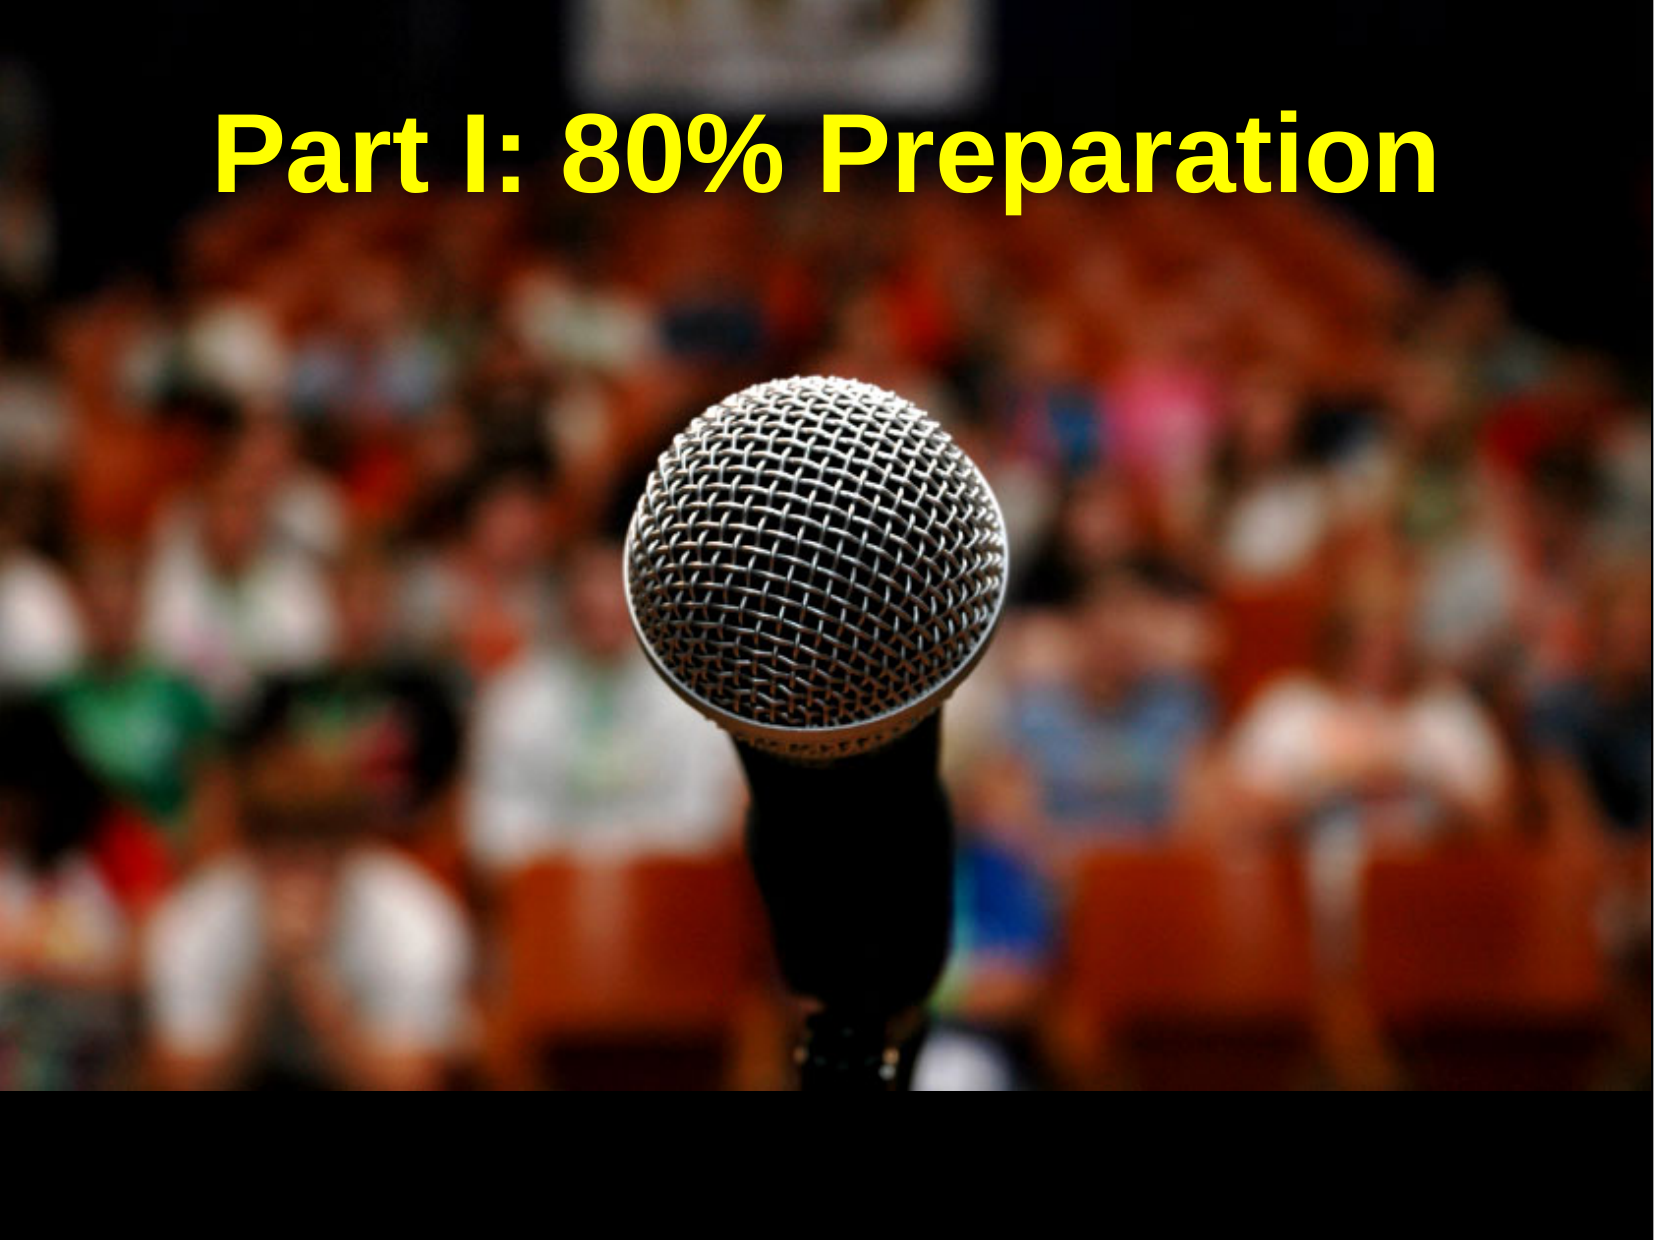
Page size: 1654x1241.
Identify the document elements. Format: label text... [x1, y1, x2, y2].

title Part I: 80% Preparation [82, 49, 1571, 257]
picture [0, 0, 1651, 1091]
